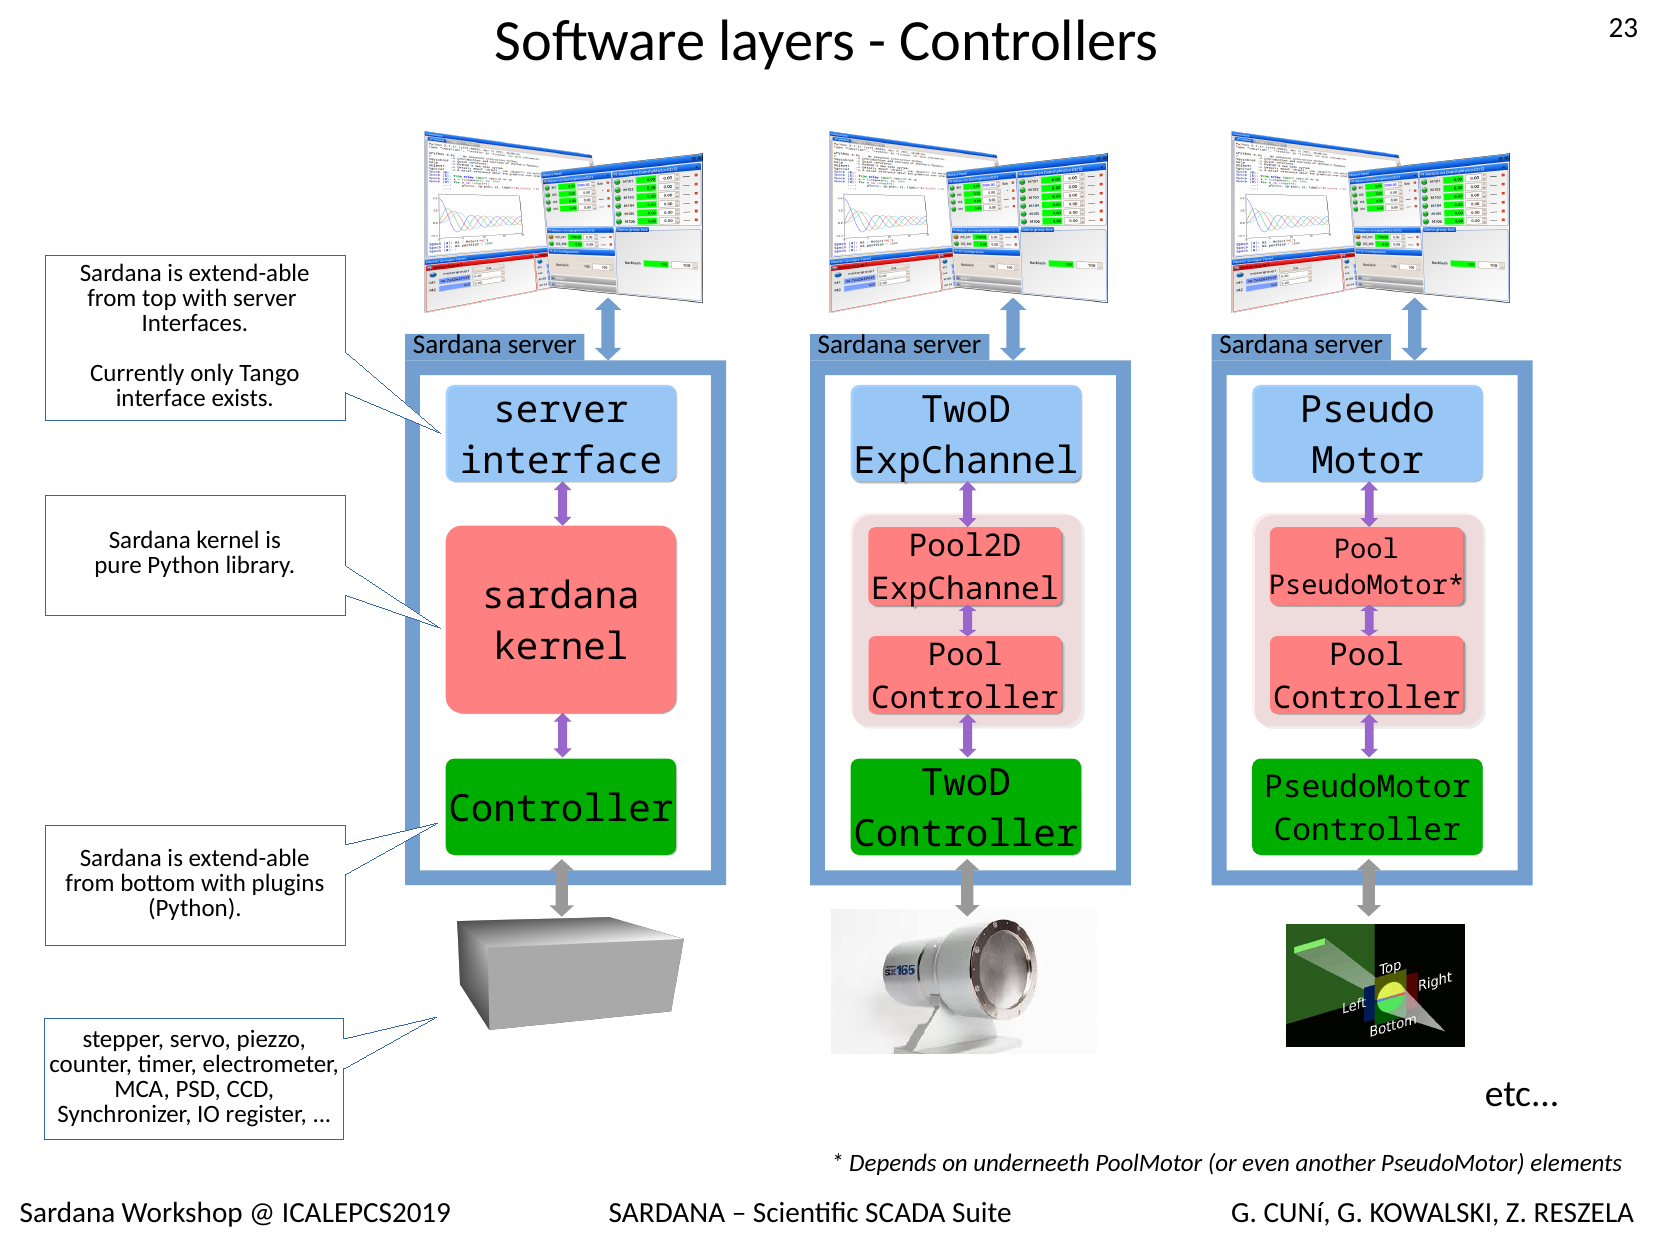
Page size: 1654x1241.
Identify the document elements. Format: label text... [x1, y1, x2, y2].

text_box [553, 481, 572, 526]
text_box stepper, servo, piezzo, counter, timer, electrometer, MCA, PSD, CCD, Synchronizer, IO register, ... [44, 1017, 437, 1140]
text_box Controller [445, 758, 677, 855]
text_box etc... [1470, 1071, 1606, 1124]
picture [831, 909, 1097, 1054]
text_box Sardana kernel is pure Python library. [45, 495, 441, 629]
text_box [810, 297, 1131, 917]
text_box [405, 297, 727, 917]
title Software layers - Controllers [82, 2, 1571, 91]
text_box Pool Controller [1270, 636, 1464, 714]
picture [1286, 924, 1465, 1047]
text_box Sardana server [1211, 334, 1391, 361]
text_box Pool2D ExpChannel [868, 527, 1062, 606]
text_box Pool PseudoMotor* [1269, 527, 1464, 606]
text_box * Depends on underneeth PoolMotor (or even another PseudoMotor) elements [816, 1145, 1654, 1211]
text_box Sardana is extend-able from bottom with plugins (Python). [45, 823, 438, 946]
picture [1213, 131, 1510, 314]
text_box Sardana server [810, 334, 990, 361]
text_box Pseudo Motor [1252, 384, 1483, 482]
text_box Pool Controller [868, 636, 1062, 714]
text_box TwoD Controller [850, 758, 1082, 855]
text_box sardana kernel [445, 525, 677, 713]
text_box Sardana server [405, 333, 585, 361]
picture [406, 131, 703, 314]
picture [811, 131, 1108, 314]
text_box Sardana is extend-able from top with server Interfaces. Currently only Tango interface exists. [45, 255, 441, 434]
text_box TwoD ExpChannel [850, 384, 1082, 482]
text_box PseudoMotor Controller [1252, 758, 1483, 855]
text_box [1211, 297, 1533, 917]
text_box [553, 712, 572, 758]
text_box [405, 617, 420, 830]
text_box server interface [445, 384, 677, 482]
text_box [405, 419, 420, 613]
